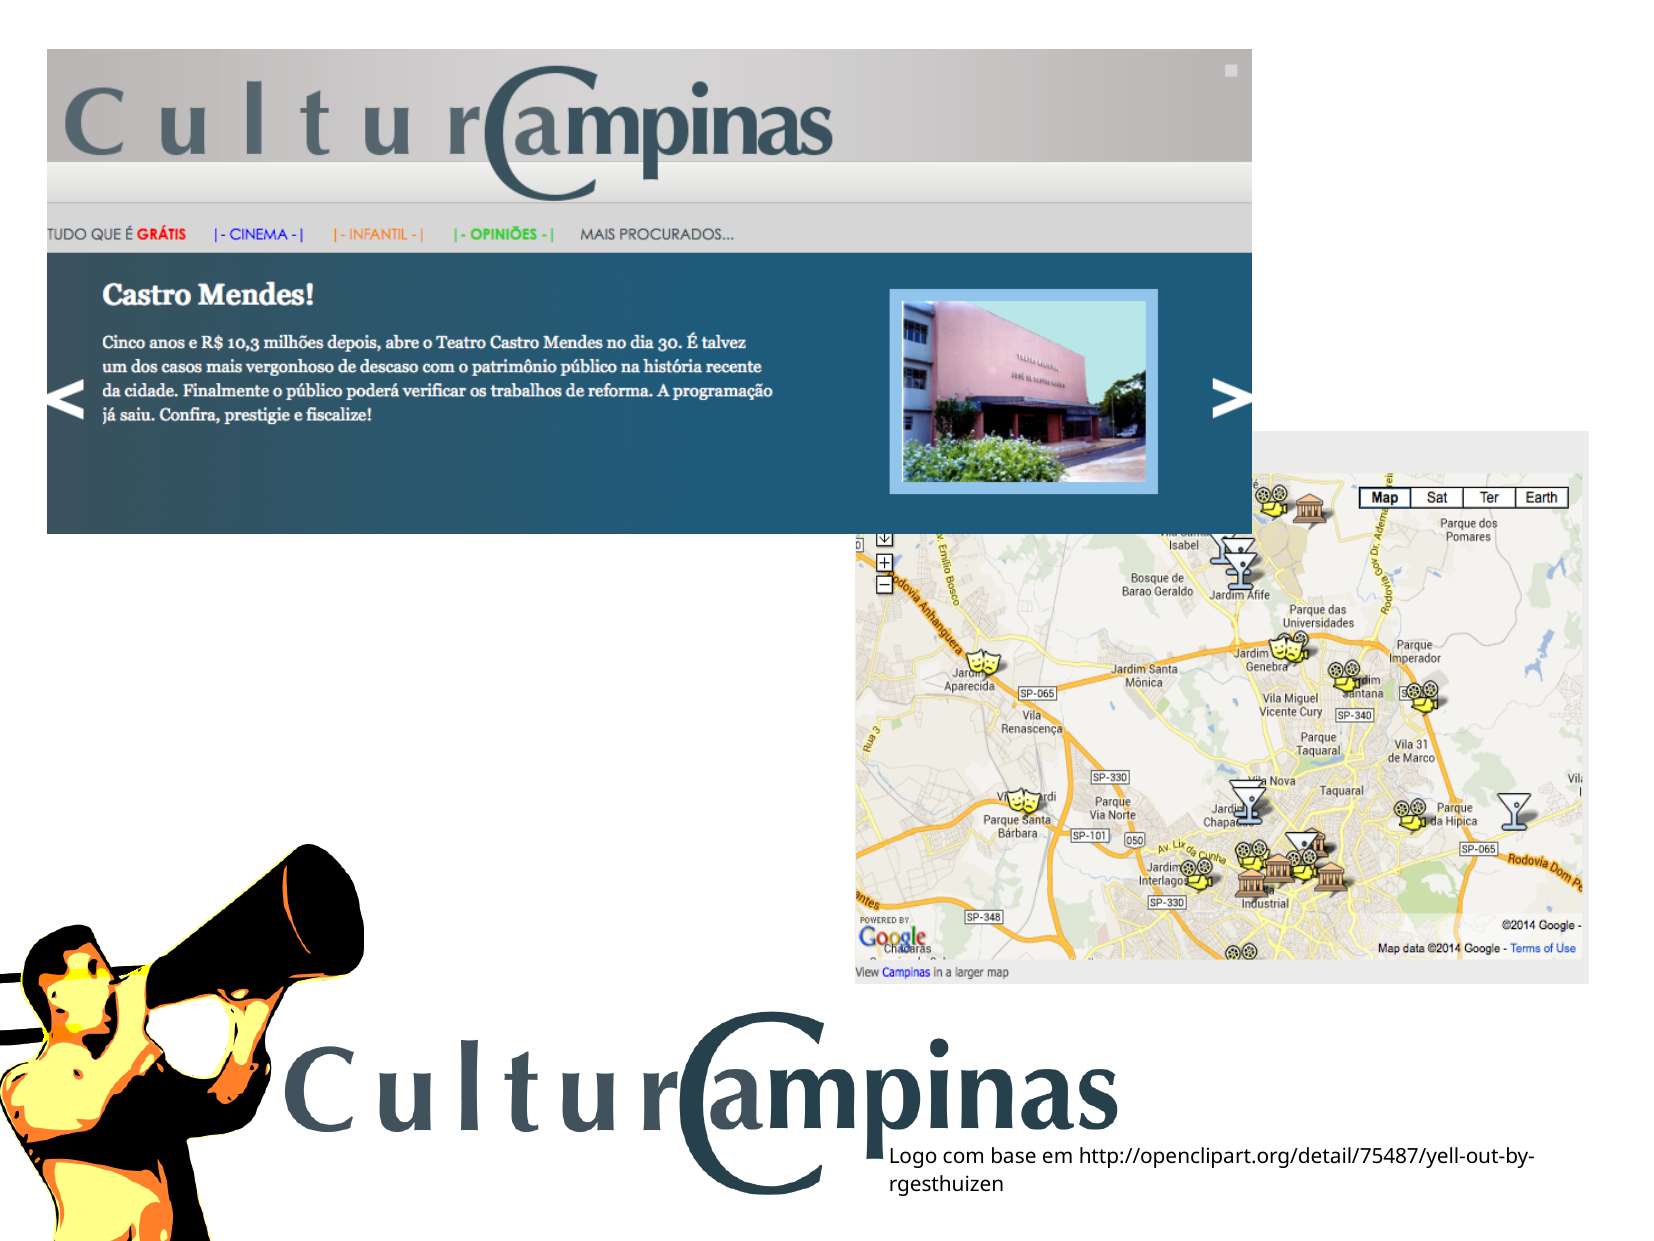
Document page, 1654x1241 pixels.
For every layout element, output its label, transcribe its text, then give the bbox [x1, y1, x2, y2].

text_box Logo com base em http://openclipart.org/detail/75487/yell-out-by-rgesthuizen [874, 1133, 1642, 1241]
picture [0, 49, 1589, 1241]
